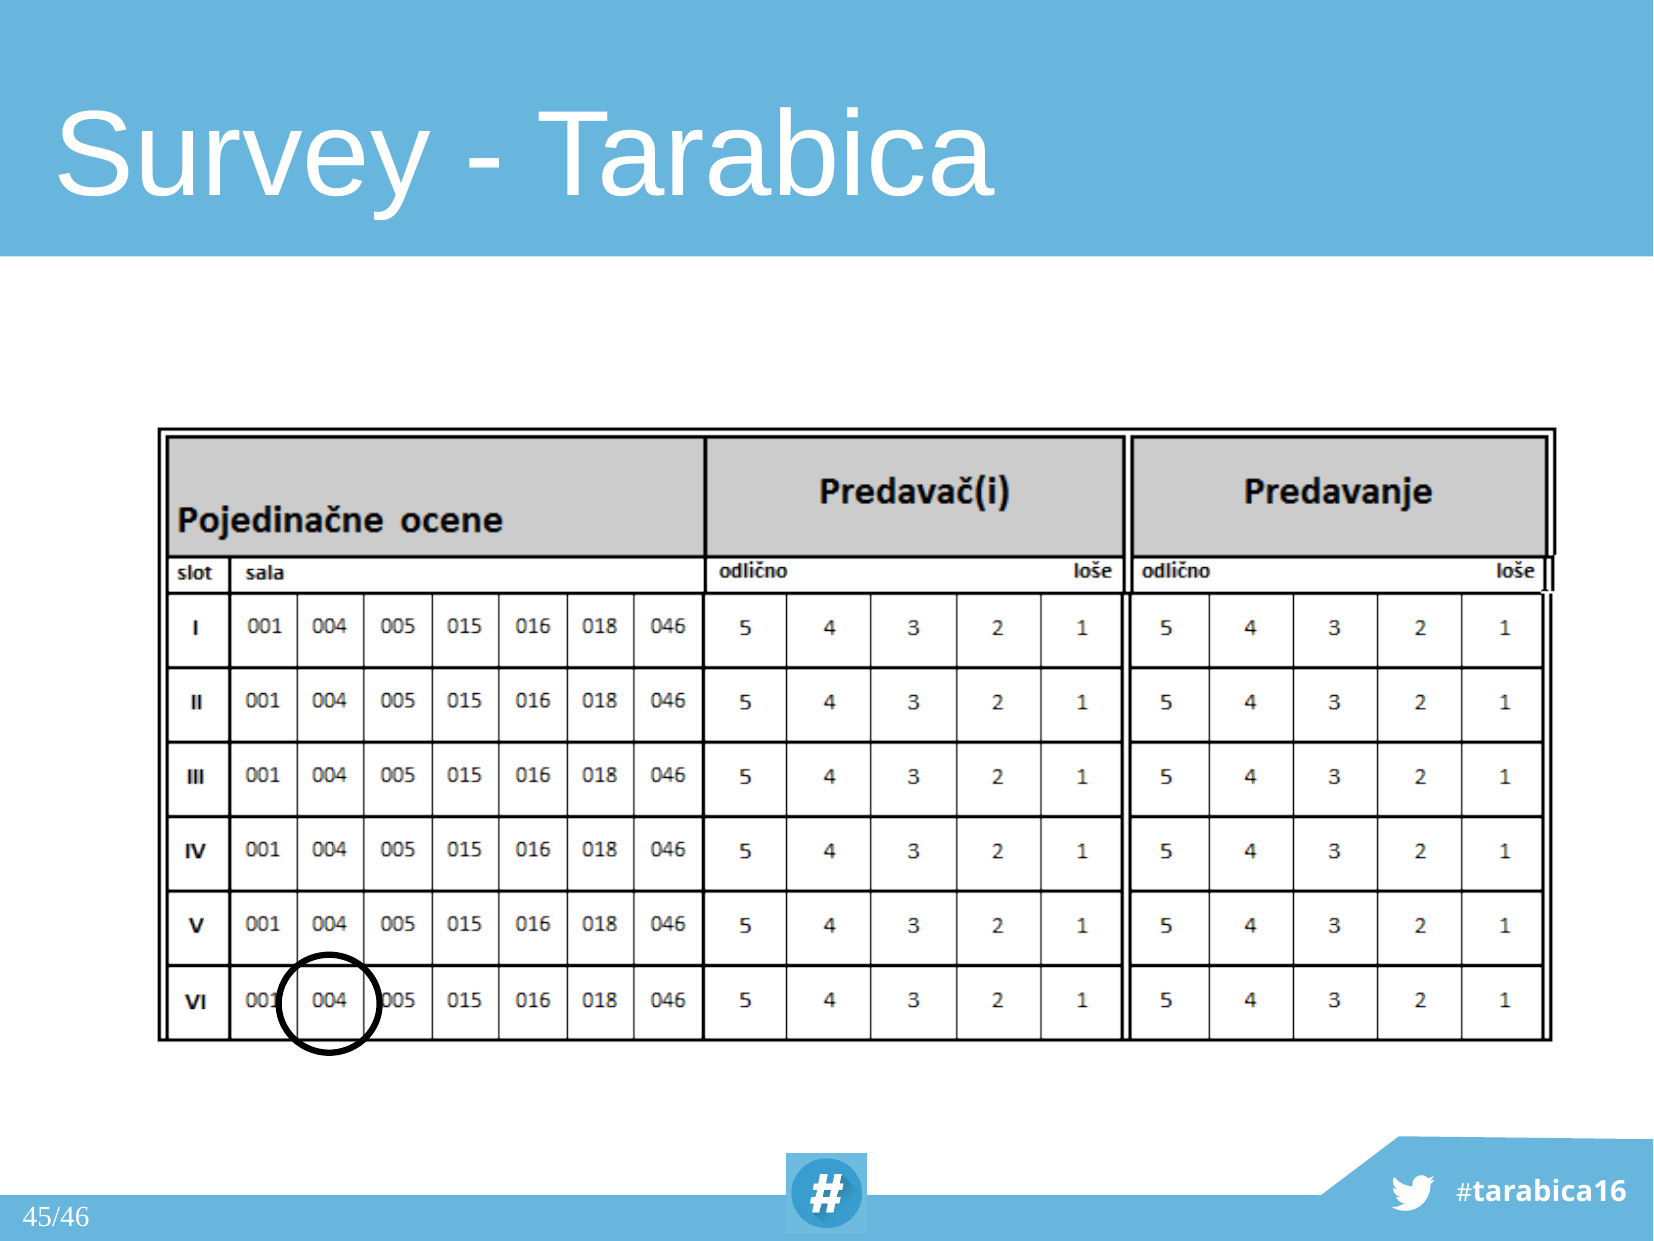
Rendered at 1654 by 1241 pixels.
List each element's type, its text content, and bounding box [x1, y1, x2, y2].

picture [150, 420, 1565, 1051]
picture [786, 1153, 867, 1233]
picture [282, 958, 376, 1049]
title Survey - Tarabica [53, 49, 1600, 257]
picture [1378, 1158, 1448, 1228]
